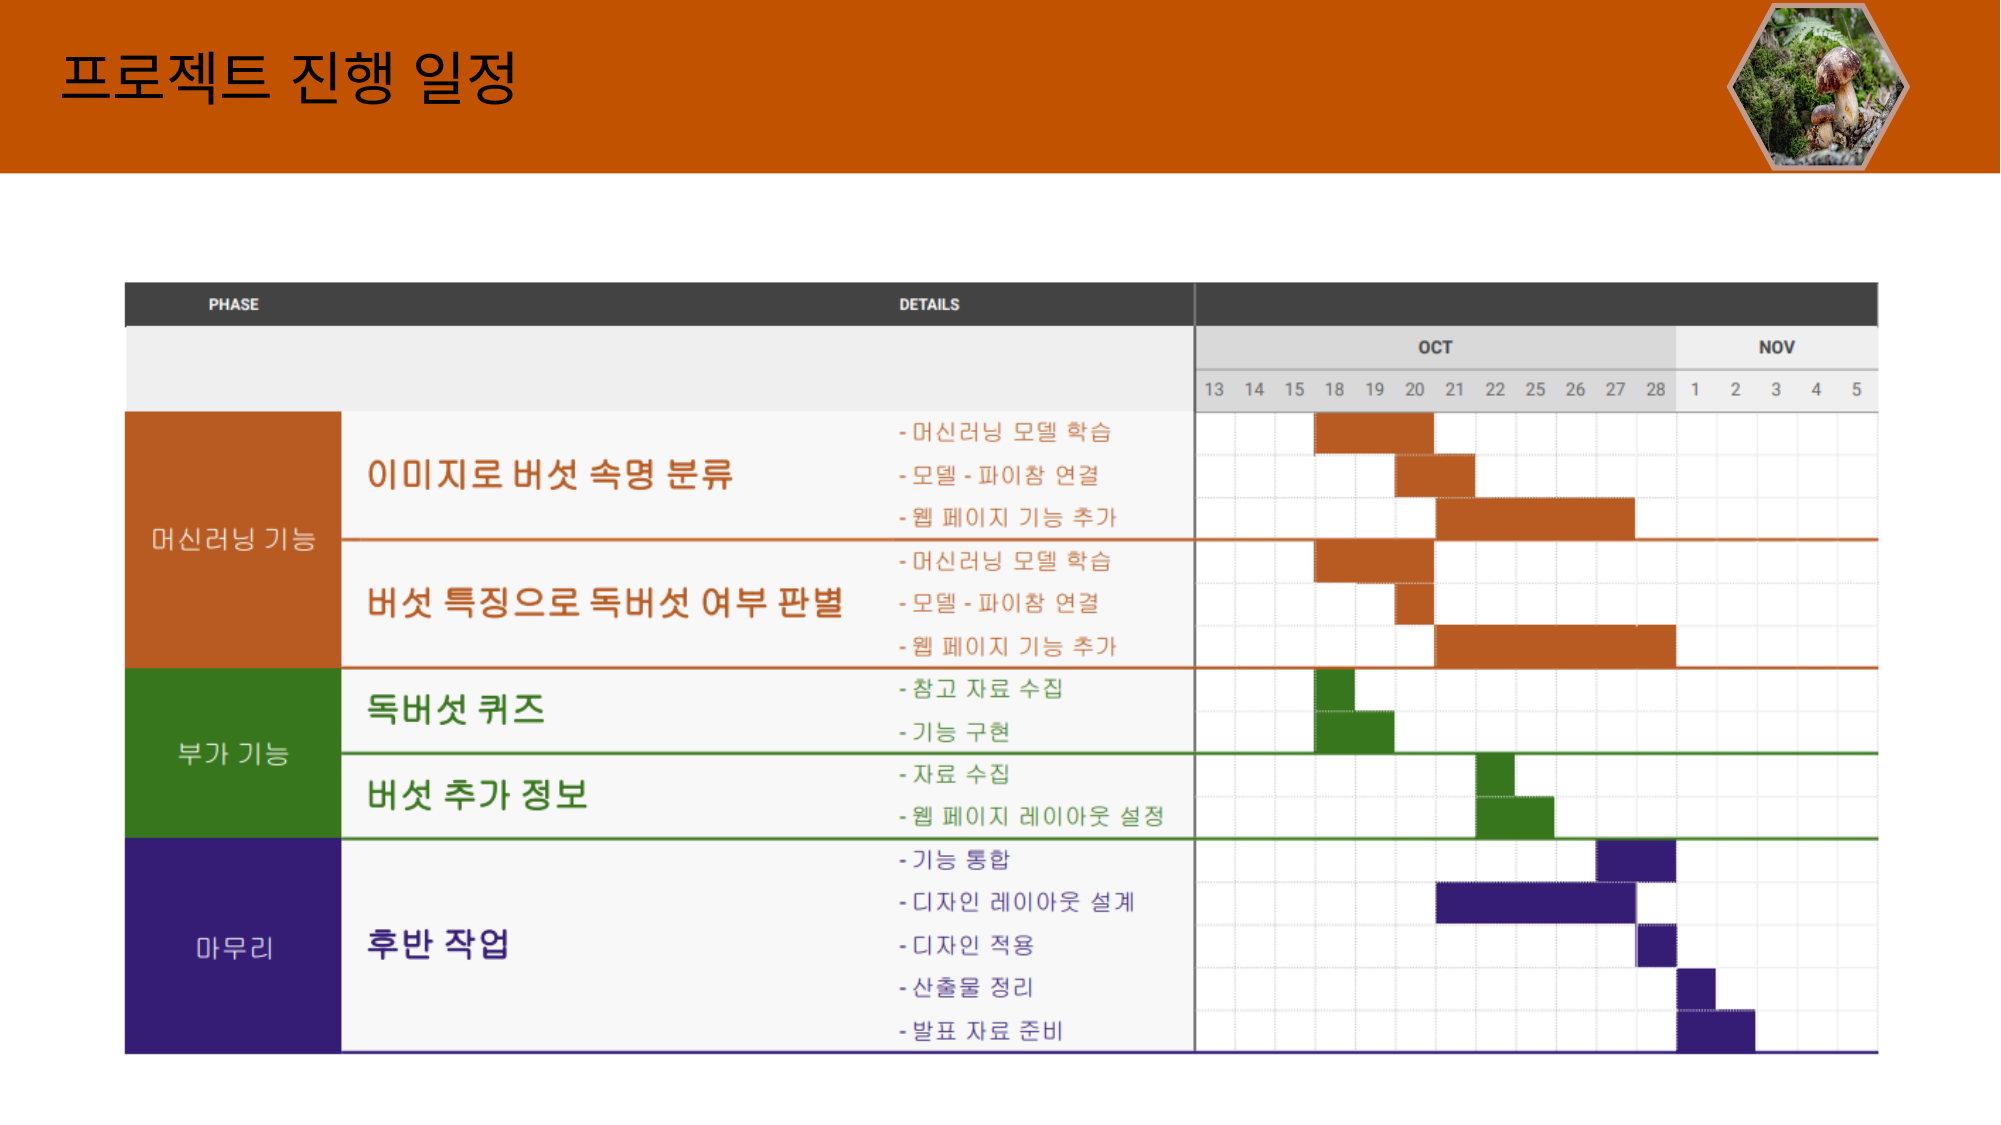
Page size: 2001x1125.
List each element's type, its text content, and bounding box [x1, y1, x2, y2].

text_box 프로젝트 진행 일정 [44, 35, 1063, 121]
text_box [0, 0, 2000, 174]
picture [118, 271, 1890, 1063]
